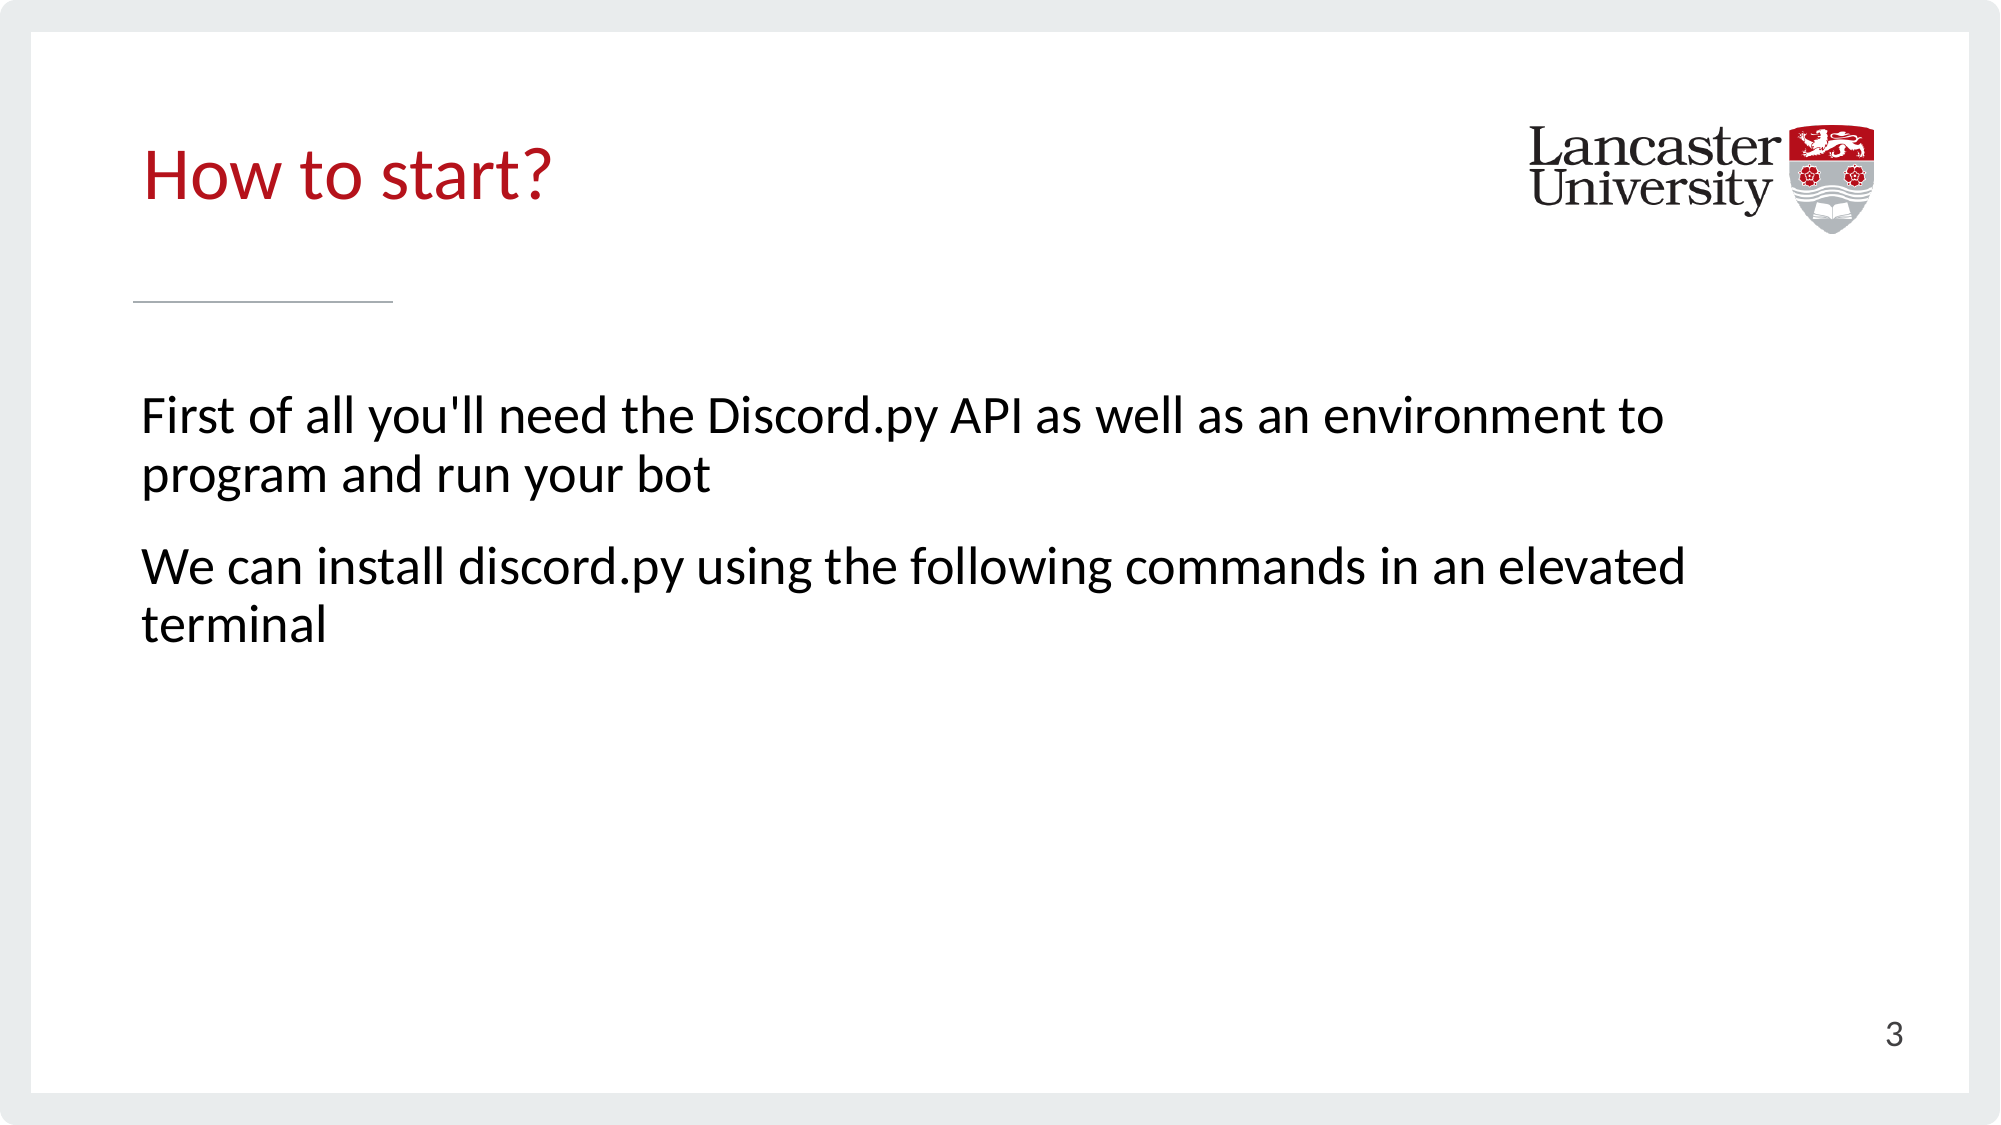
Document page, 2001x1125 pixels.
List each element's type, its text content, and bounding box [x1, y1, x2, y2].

title How to start? [128, 78, 1448, 279]
list First of all you'll need the Discord.py API as well as an environment to program and run your bot We can install discord.py using the following commands in an elevated terminal [126, 379, 1725, 1014]
slide_number <number> [1468, 1001, 1919, 1061]
